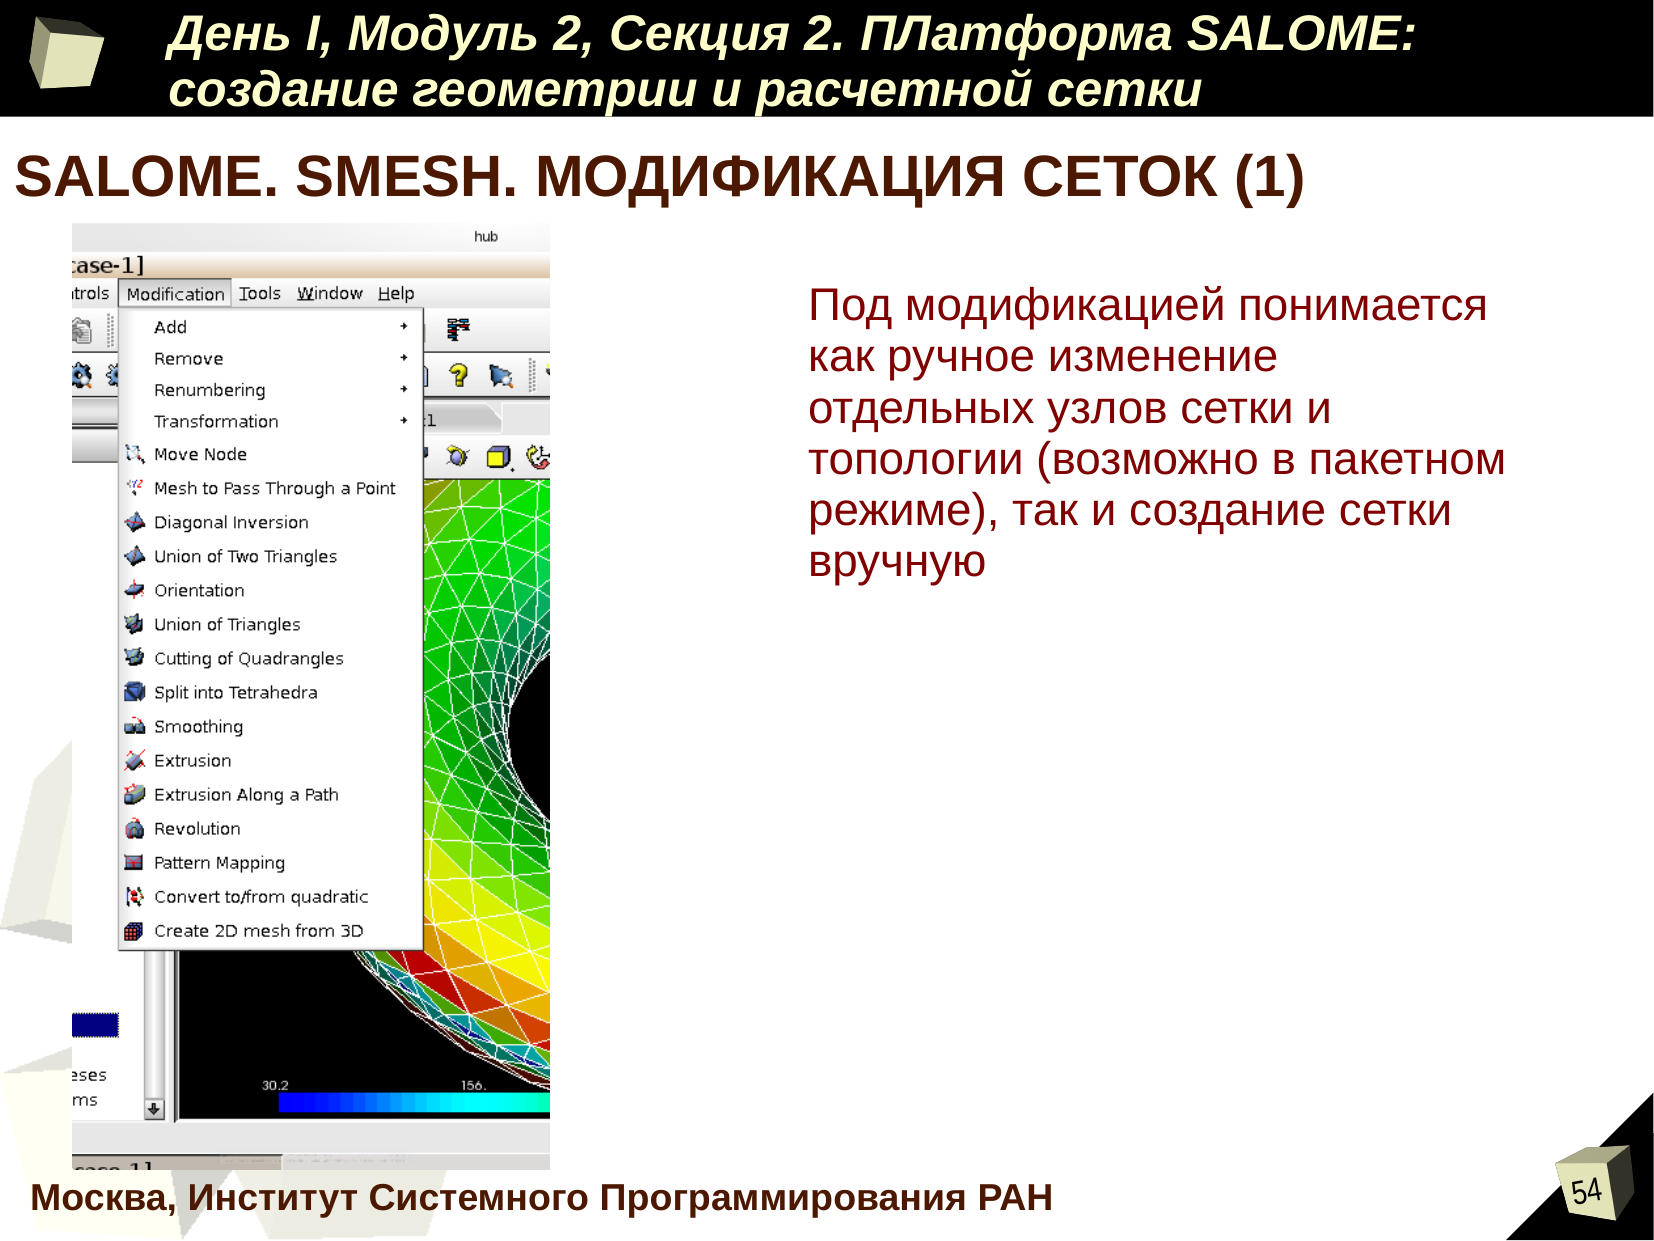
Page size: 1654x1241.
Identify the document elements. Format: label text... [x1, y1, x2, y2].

picture [0, 222, 550, 1241]
picture [464, 1193, 472, 1198]
text_box SALOME. SMESH. МОДИФИКАЦИЯ СЕТОК (1) [0, 136, 1654, 217]
text_box Под модификацией понимается как ручное изменение отдельных узлов сетки и топологии (возможно в пакетном режиме), так и создание сетки вручную [793, 271, 1530, 1099]
